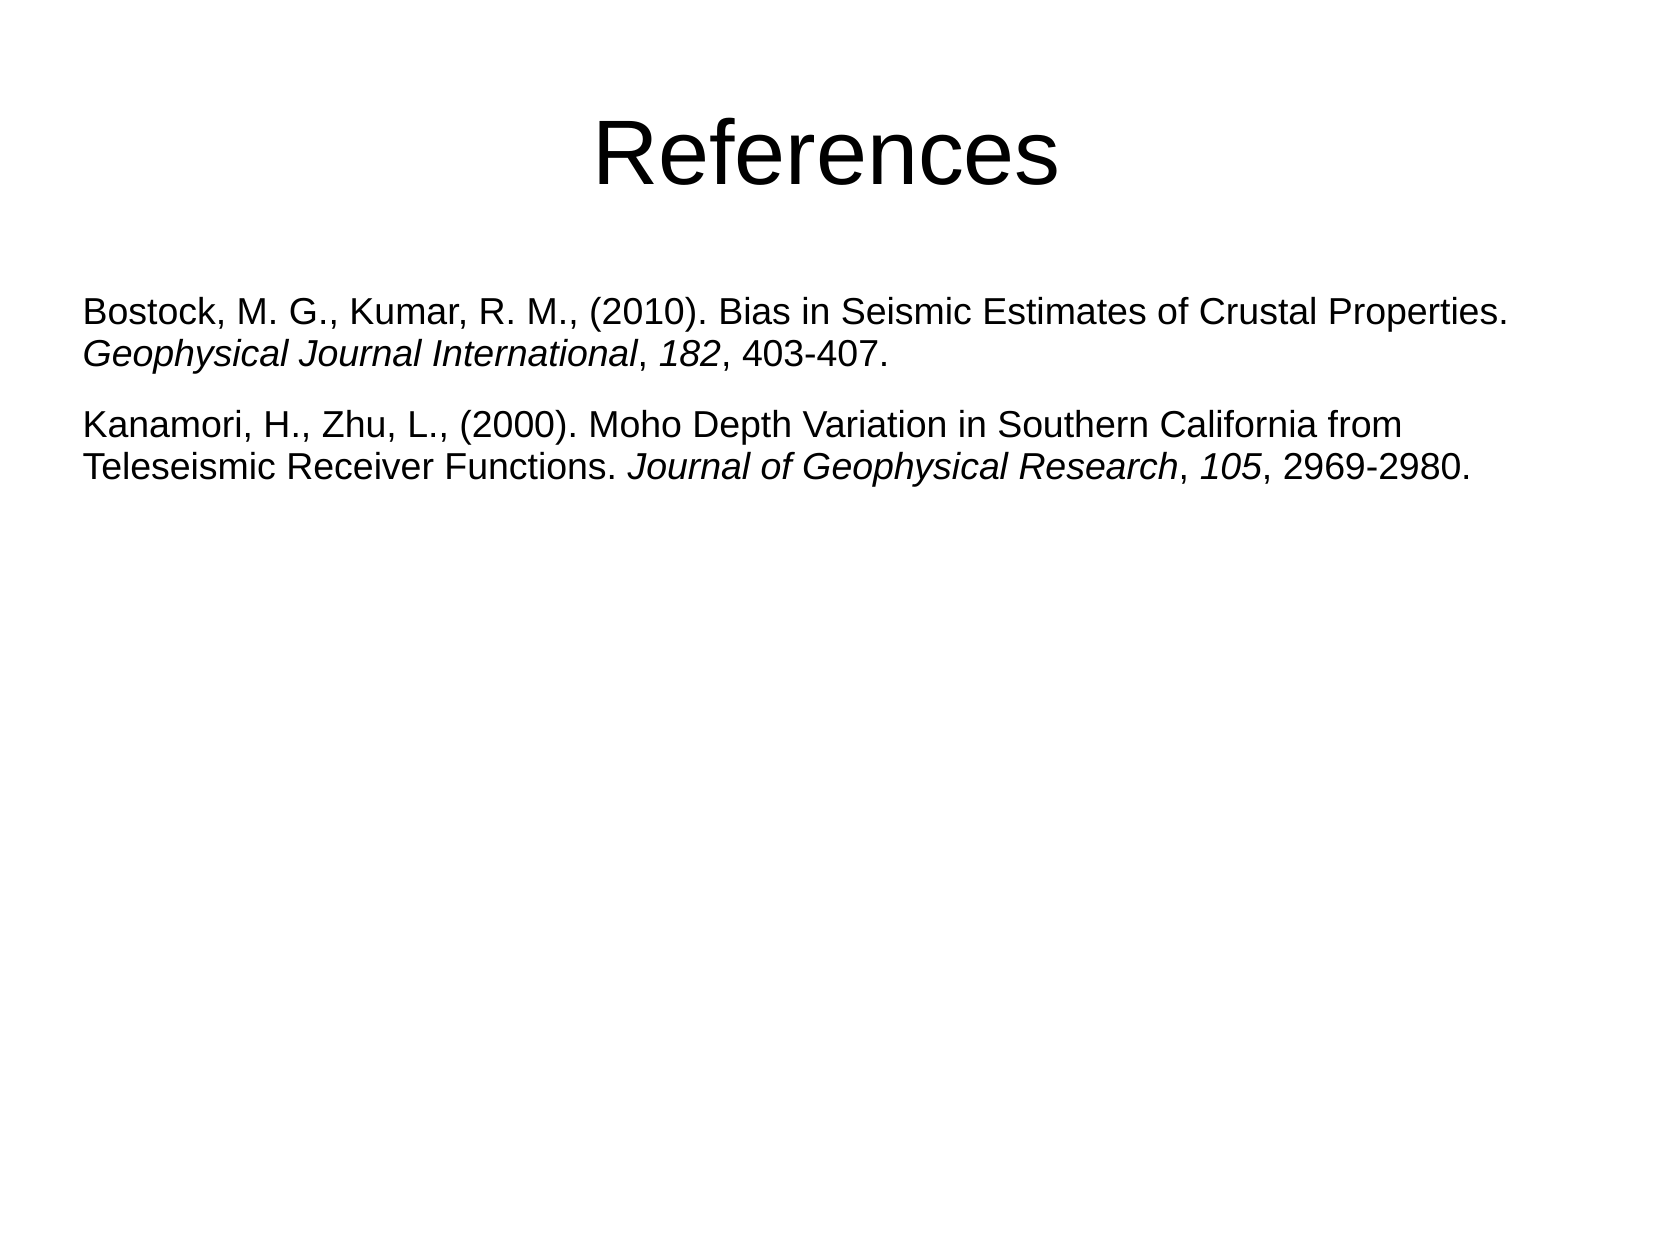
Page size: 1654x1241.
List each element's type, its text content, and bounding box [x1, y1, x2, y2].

list Bostock, M. G., Kumar, R. M., (2010). Bias in Seismic Estimates of Crustal Properties. Geophysical Journal International, 182, 403-407. Kanamori, H., Zhu, L., (2000). Moho Depth Variation in Southern California from Teleseismic Receiver Functions. Journal of Geophysical Research, 105, 2969-2980. [82, 290, 1538, 1010]
title References [82, 49, 1571, 257]
